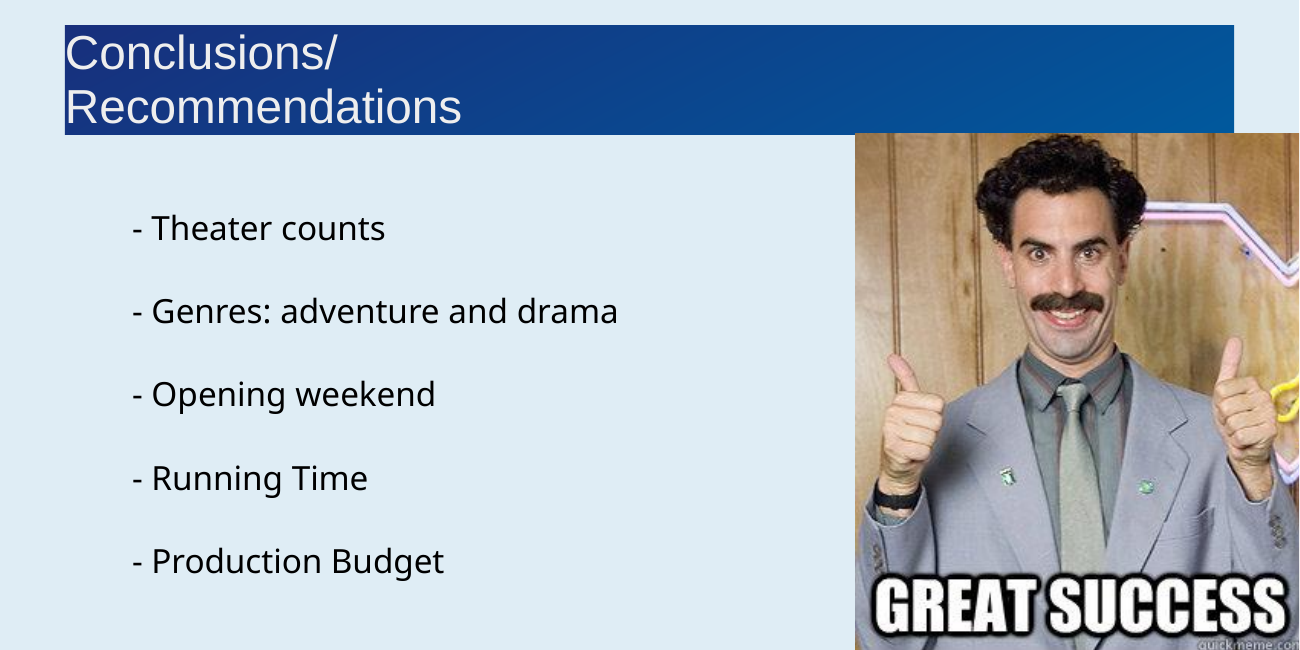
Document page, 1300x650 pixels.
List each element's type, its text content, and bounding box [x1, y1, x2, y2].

list - Theater counts - Genres: adventure and drama - Opening weekend - Running Time - Production Budget [61, 121, 1235, 586]
picture [855, 133, 1300, 650]
title Conclusions/ Recommendations [64, 25, 1235, 121]
